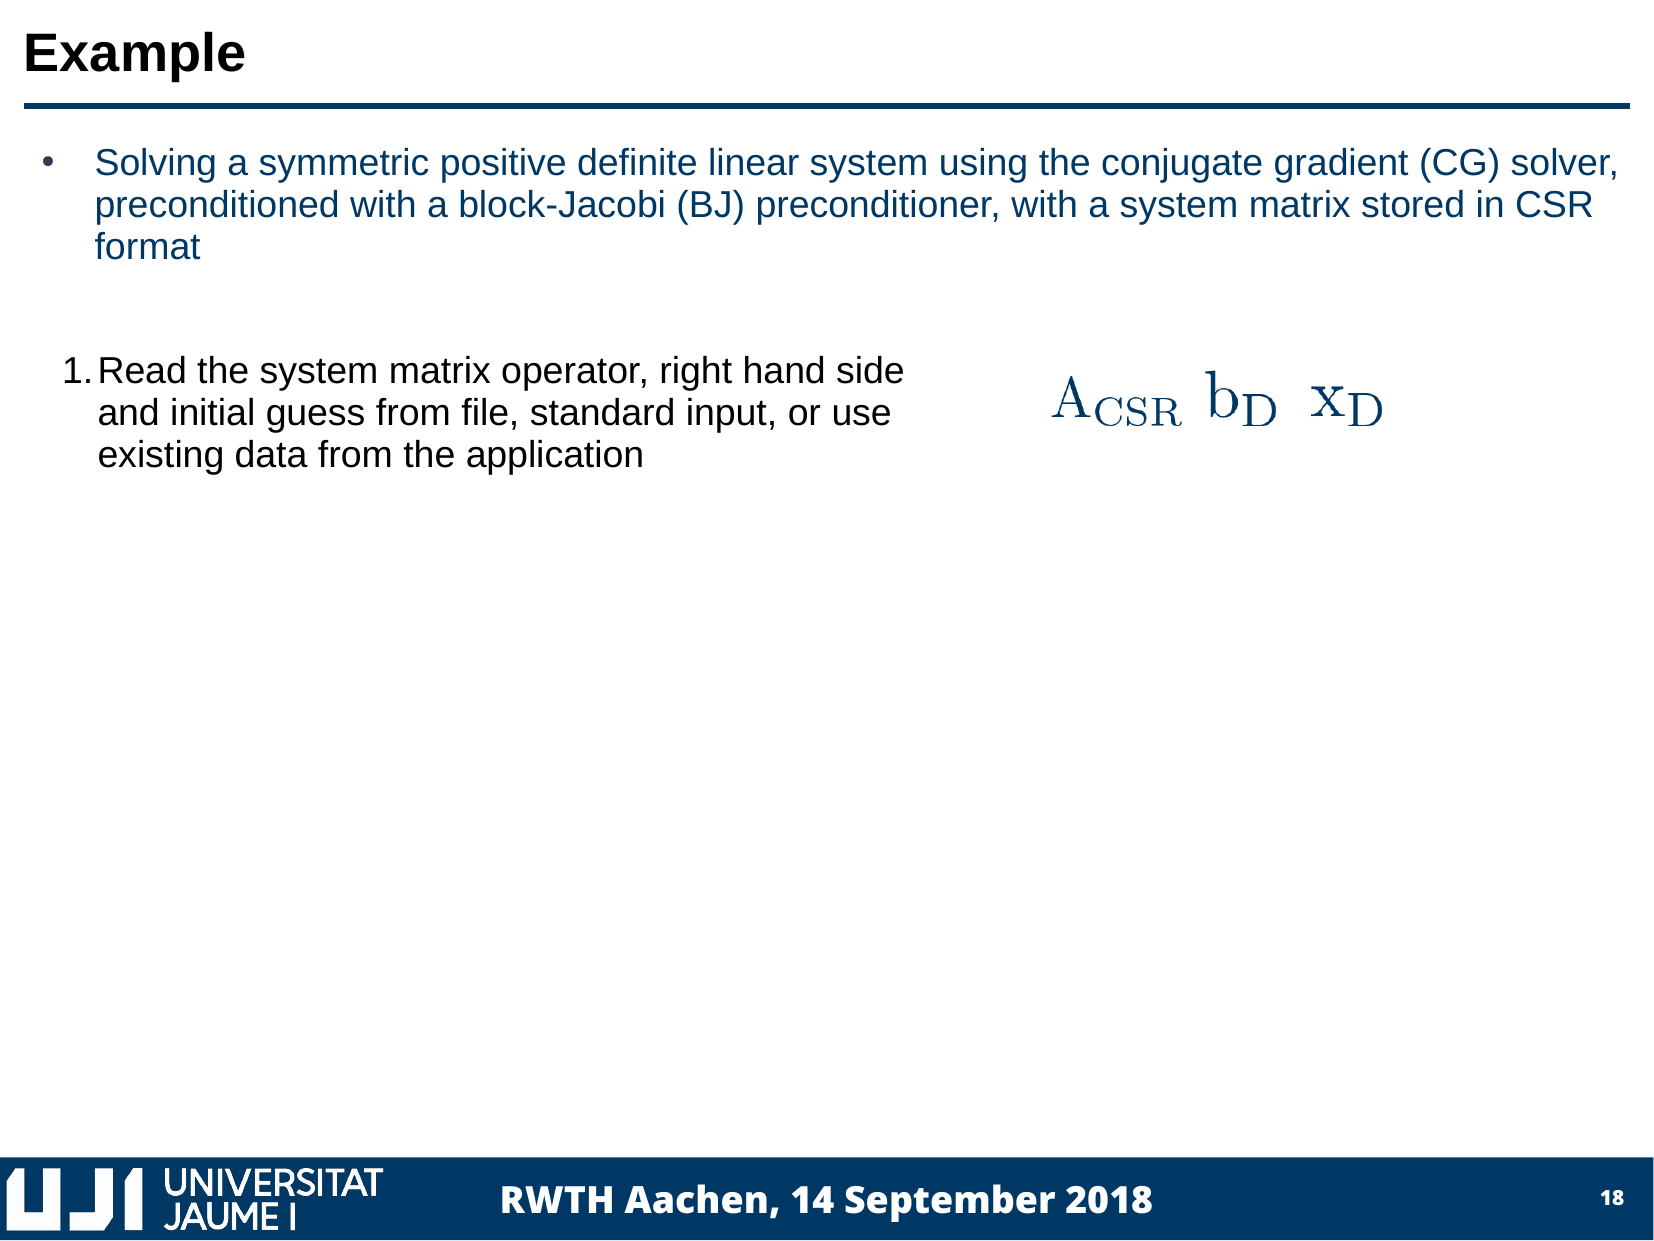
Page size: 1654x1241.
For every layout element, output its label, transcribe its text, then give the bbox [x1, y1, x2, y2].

text_box Read the system matrix operator, right hand side and initial guess from file, standard input, or use existing data from the application [47, 342, 993, 980]
picture [1051, 376, 1182, 426]
picture [1205, 370, 1276, 426]
picture [1311, 386, 1382, 426]
title Example [23, 0, 1630, 107]
picture [0, 1158, 390, 1241]
list Solving a symmetric positive definite linear system using the conjugate gradient (CG) solver, preconditioned with a block-Jacobi (BJ) preconditioner, with a system matrix stored in CSR format [23, 141, 1630, 284]
